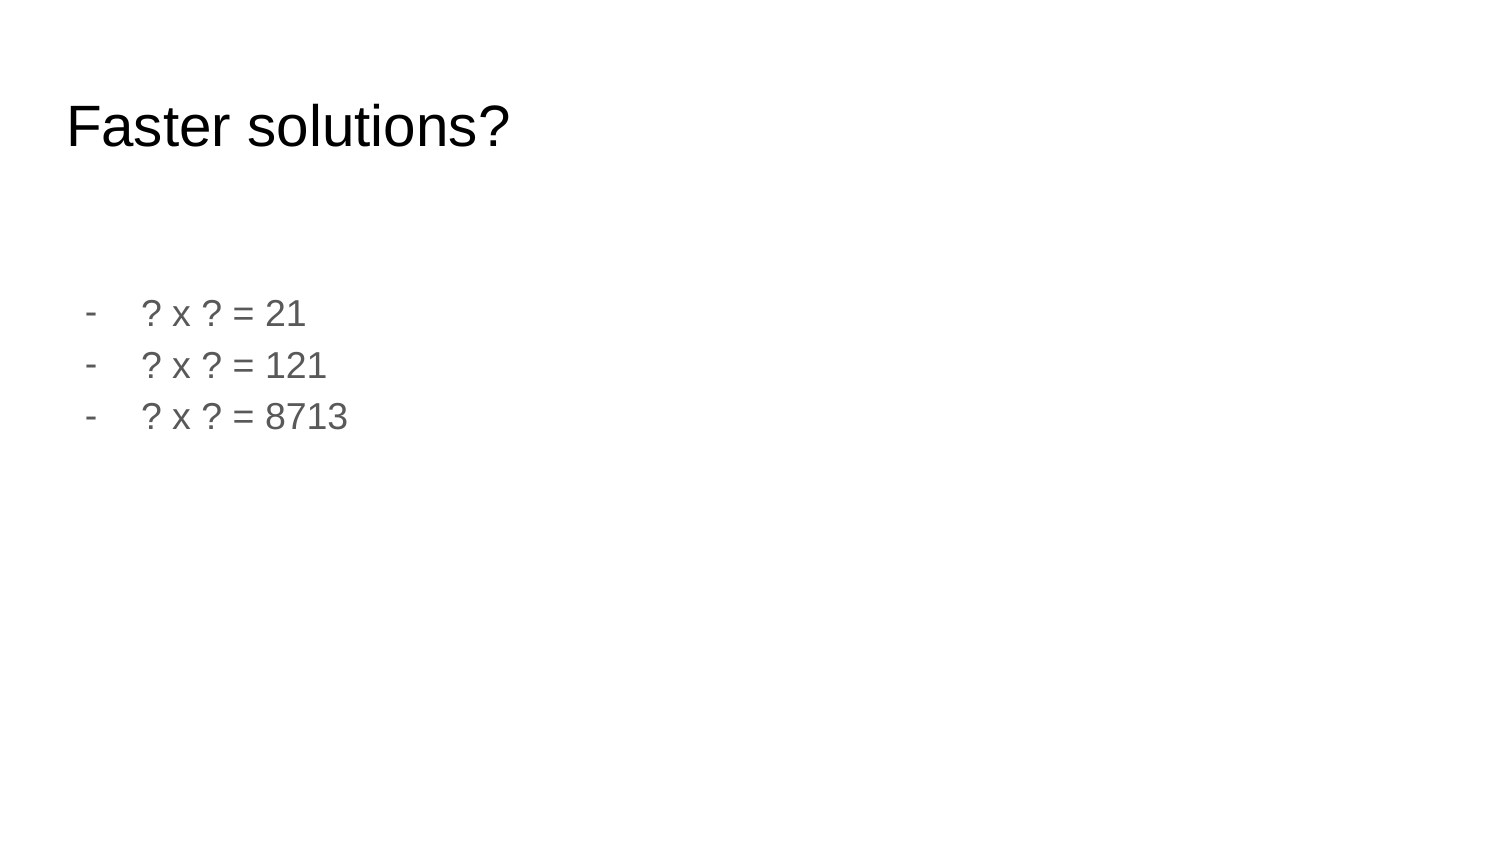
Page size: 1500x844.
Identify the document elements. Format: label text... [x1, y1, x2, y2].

title Faster solutions? [51, 72, 1449, 167]
list ? x ? = 21 ? x ? = 121 ? x ? = 8713 [51, 189, 1449, 750]
